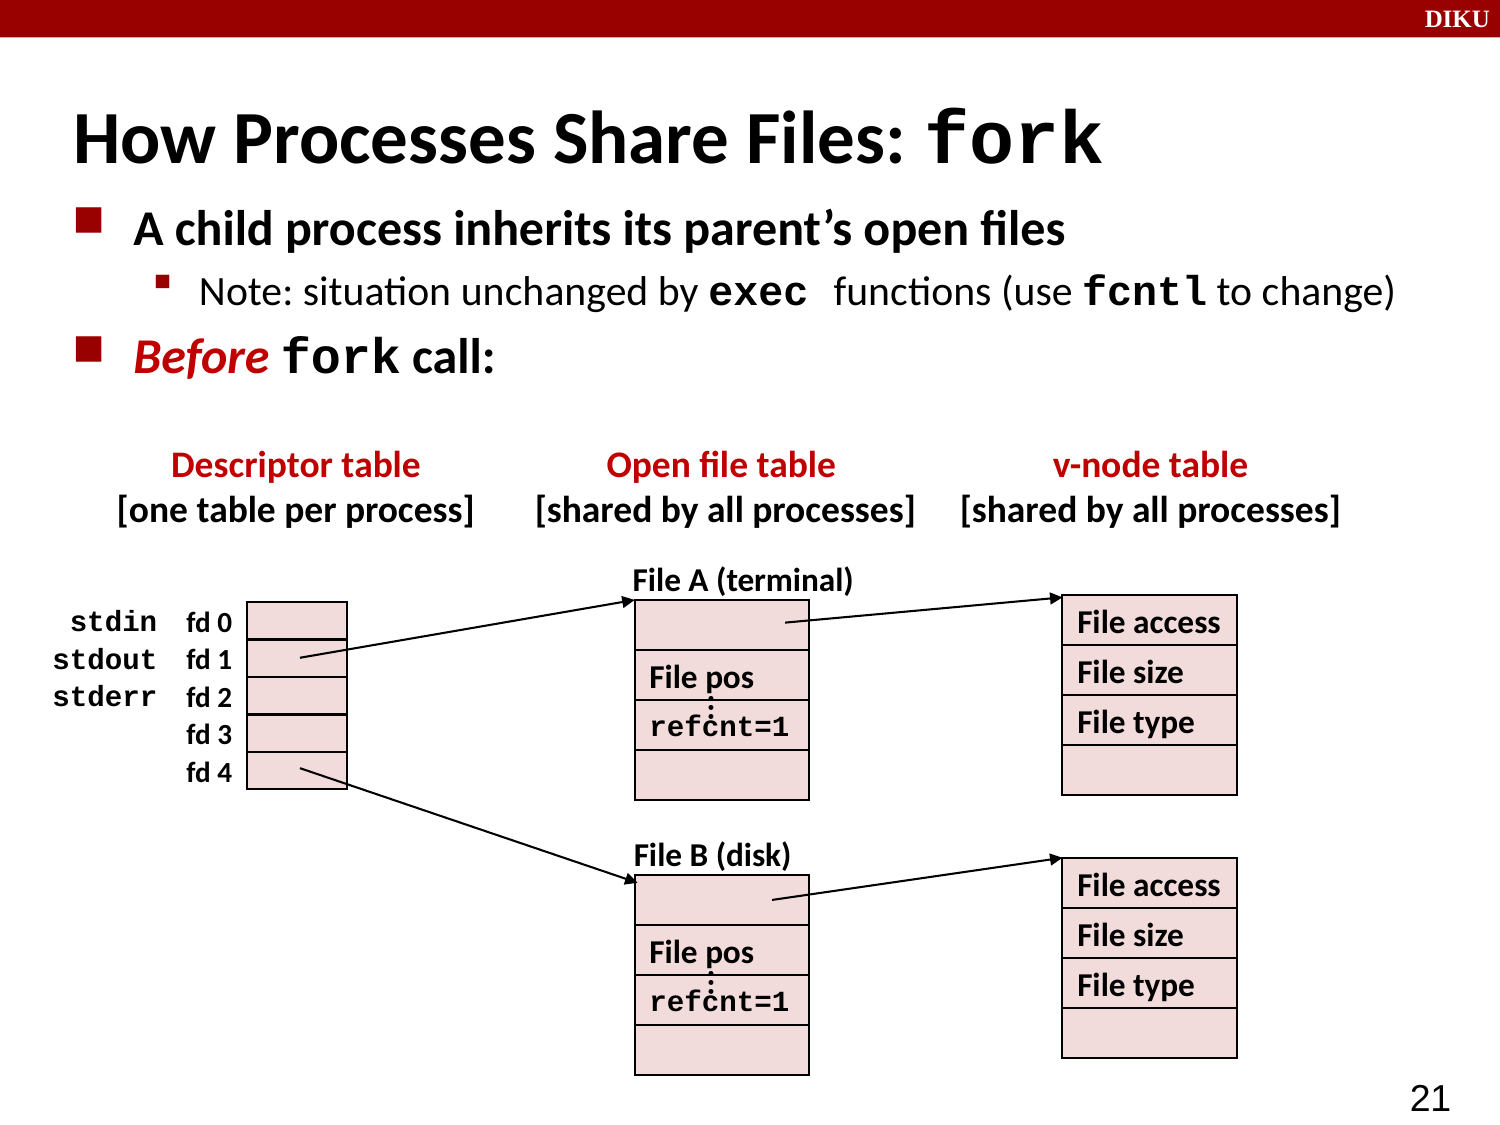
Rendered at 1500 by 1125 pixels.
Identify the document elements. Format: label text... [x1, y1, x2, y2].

text_box Descriptor table [one table per process] [101, 432, 491, 538]
text_box ... [1062, 1008, 1238, 1058]
text_box File B (disk) [618, 825, 807, 880]
text_box stdout [37, 632, 173, 683]
text_box ... [634, 1024, 810, 1075]
text_box v-node table [shared by all processes] [945, 432, 1357, 538]
text_box File size [1062, 907, 1238, 957]
text_box refcnt=1 [634, 699, 810, 749]
text_box refcnt=1 [634, 974, 810, 1024]
text_box [634, 605, 810, 650]
text_box How Processes Share Files: fork [58, 71, 1304, 197]
text_box File size [1062, 645, 1238, 695]
text_box ... [1062, 746, 1238, 796]
text_box fd 0 [173, 602, 247, 639]
text_box File A (terminal) [617, 550, 870, 605]
text_box fd 4 [147, 752, 247, 790]
text_box fd 2 [173, 677, 247, 714]
text_box File type [1062, 695, 1238, 746]
text_box ... [634, 749, 810, 800]
text_box File type [1062, 957, 1238, 1008]
text_box File access [1062, 857, 1238, 907]
text_box [247, 602, 347, 790]
text_box stdin [54, 595, 173, 646]
text_box fd 1 [173, 639, 247, 677]
text_box fd 3 [147, 714, 247, 752]
text_box Open file table [shared by all processes] [519, 432, 932, 538]
text_box A child process inherits its parent’s open files Note: situation unchanged by exec functions (use fcntl to change) Before fork call: [62, 187, 1425, 400]
text_box stderr [37, 683, 173, 721]
text_box File access [1062, 595, 1238, 645]
text_box File pos [634, 925, 810, 974]
text_box File pos [634, 650, 810, 699]
text_box [634, 874, 810, 925]
